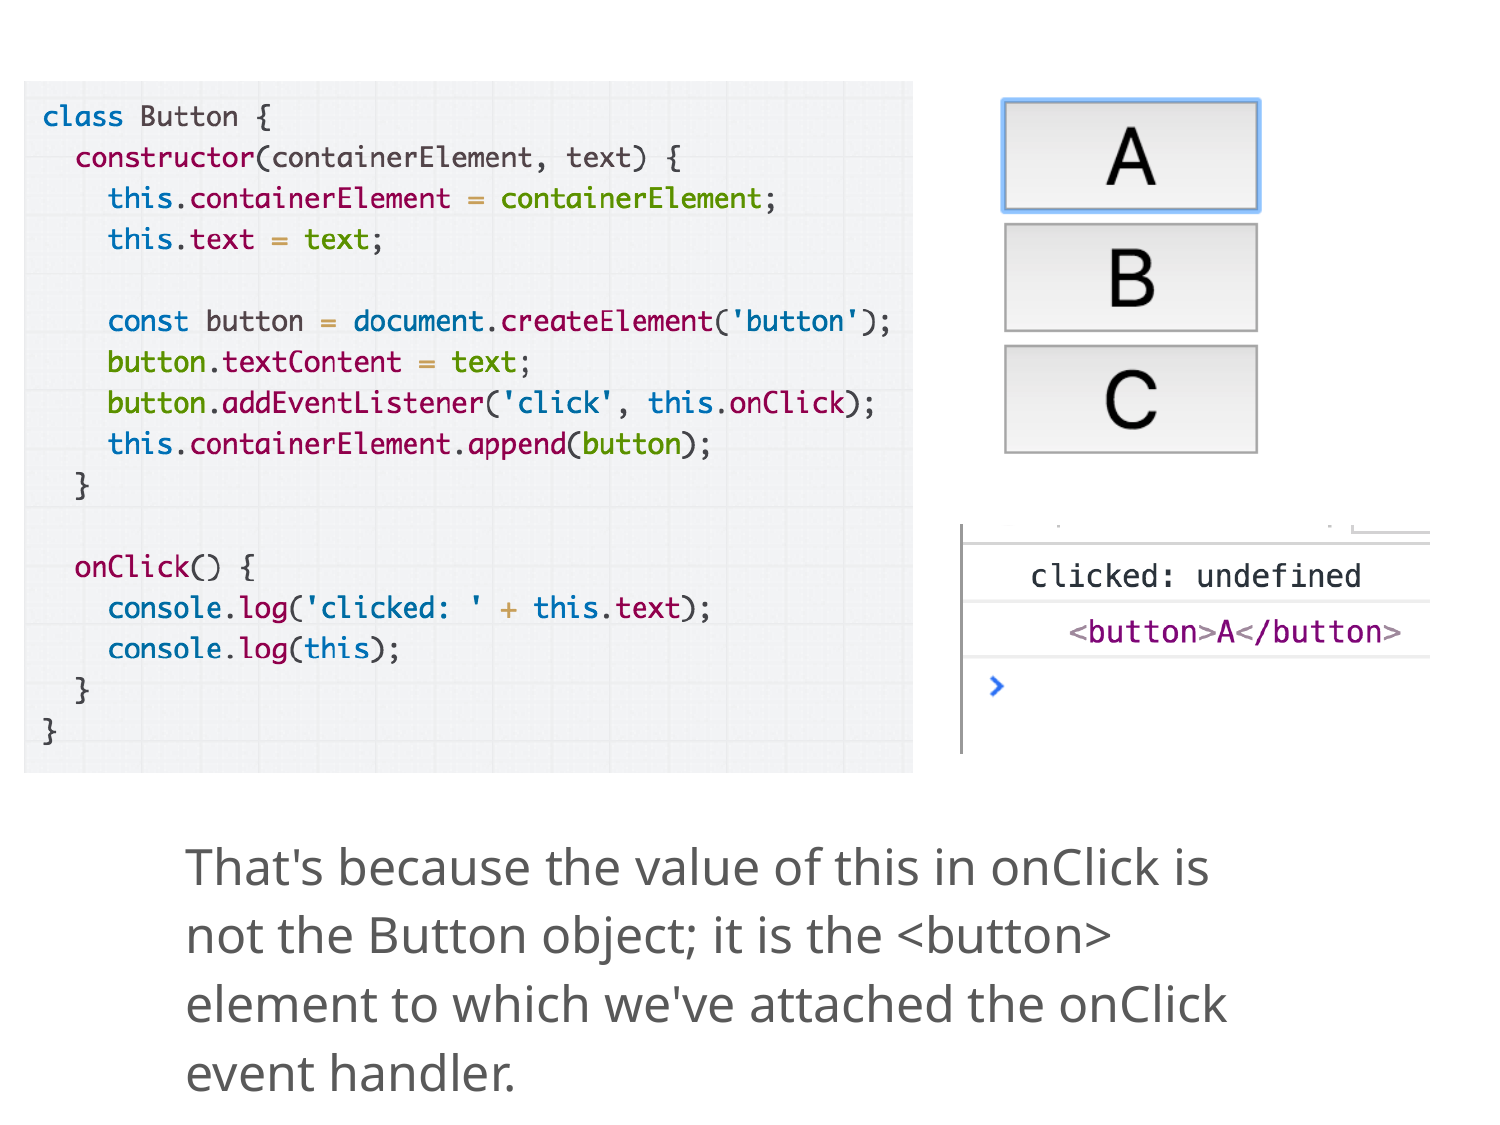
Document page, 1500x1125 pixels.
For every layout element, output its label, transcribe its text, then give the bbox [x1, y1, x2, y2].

list That's because the value of this in onClick is not the Button object; it is the <button> element to which we've attached the onClick event handler. [170, 811, 1276, 1004]
picture [934, 81, 1430, 754]
picture [24, 81, 913, 773]
